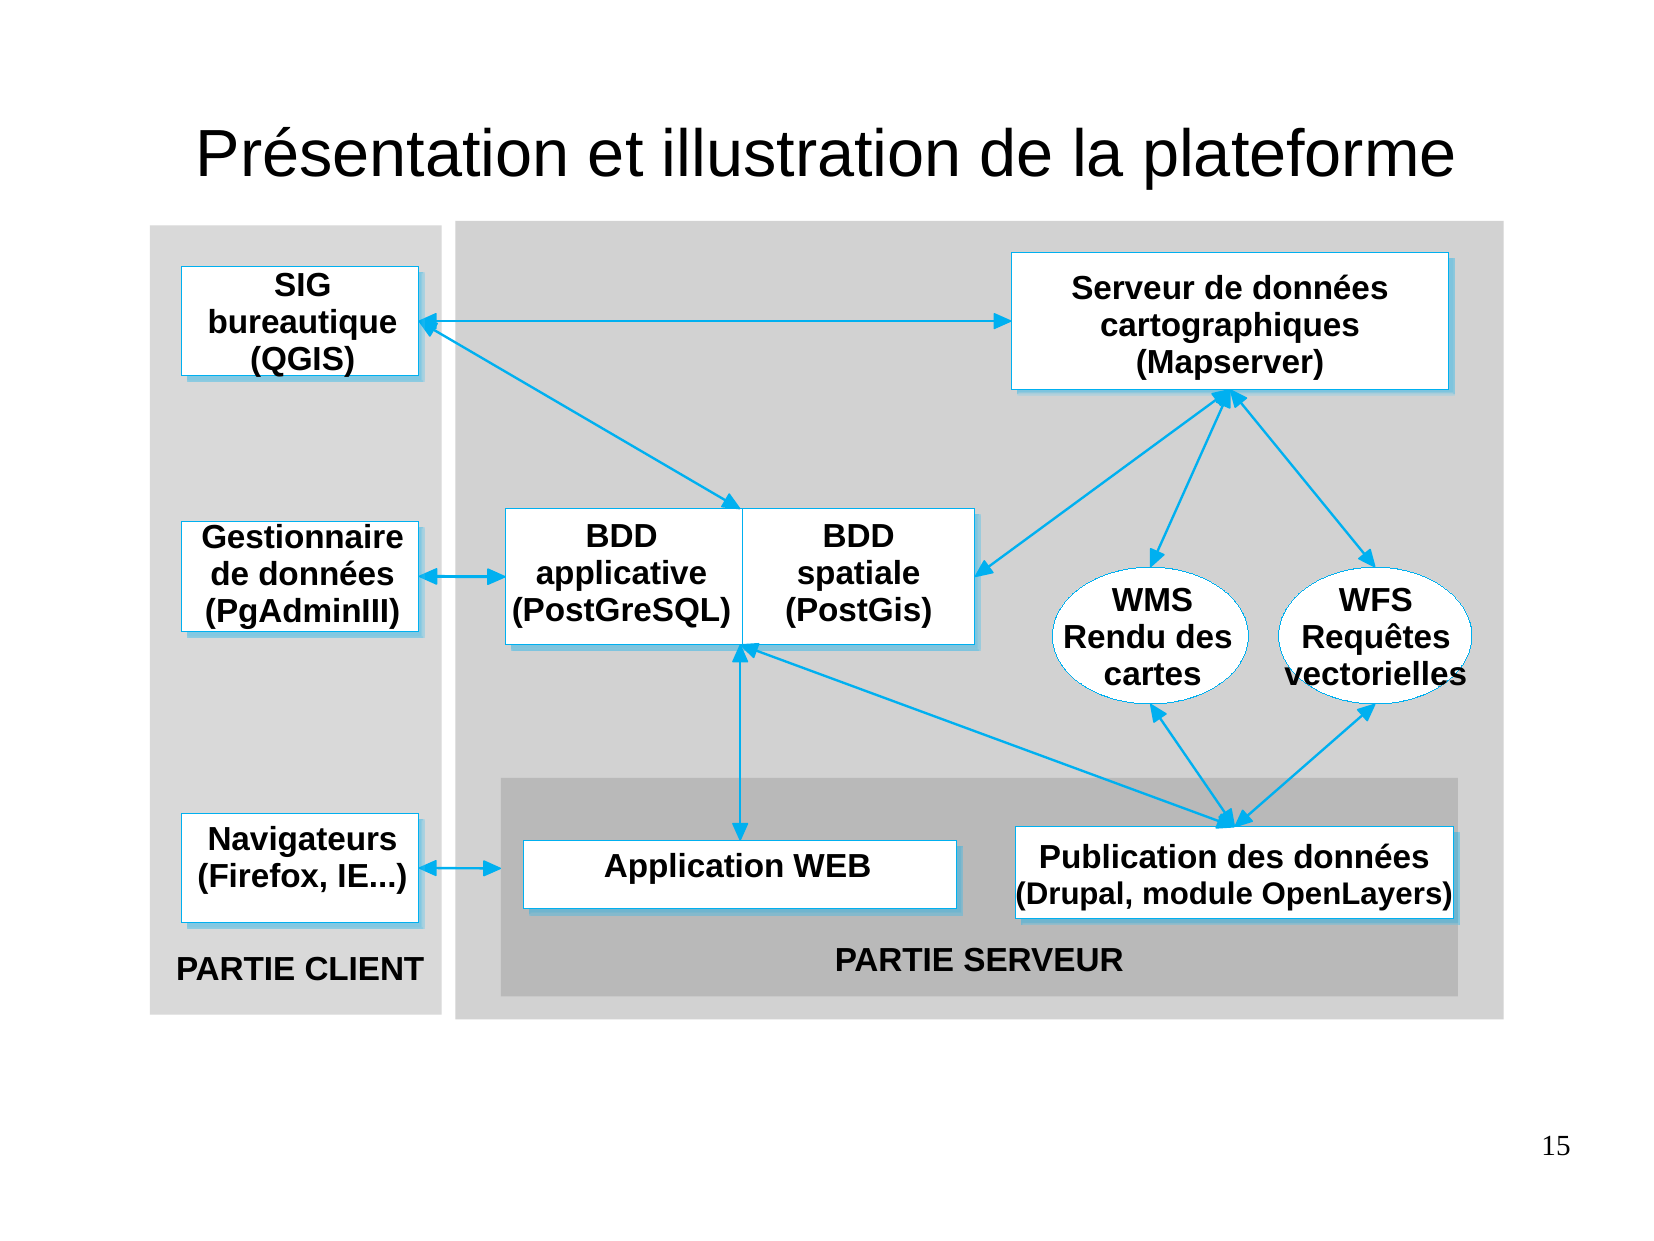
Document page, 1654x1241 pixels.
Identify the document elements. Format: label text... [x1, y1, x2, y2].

text_box WMS Rendu des cartes [1029, 574, 1252, 704]
text_box [455, 345, 736, 575]
text_box Navigateurs (Firefox, IE...) [168, 813, 438, 925]
text_box Publication des données (Drupal, module OpenLayers) [970, 831, 1499, 921]
text_box [455, 220, 1504, 1020]
title Présentation et illustration de la plateforme [82, 49, 1571, 257]
text_box Serveur de données cartographiques (Mapserver) [1002, 261, 1458, 392]
text_box BDD spatiale (PostGis) [724, 510, 994, 674]
text_box WFS Requêtes vectorielles [1252, 574, 1499, 704]
text_box PARTIE SERVEUR [664, 934, 1294, 988]
text_box PARTIE CLIENT [154, 943, 447, 997]
text_box [149, 225, 442, 1015]
text_box [1154, 704, 1370, 822]
text_box SIG bureautique (QGIS) [168, 259, 438, 389]
text_box BDD applicative (PostGreSQL) [487, 510, 724, 641]
text_box [455, 322, 1214, 560]
text_box Application WEB [510, 840, 966, 919]
text_box Gestionnaire de données (PgAdminIII) [168, 510, 438, 641]
text_box [438, 322, 442, 332]
